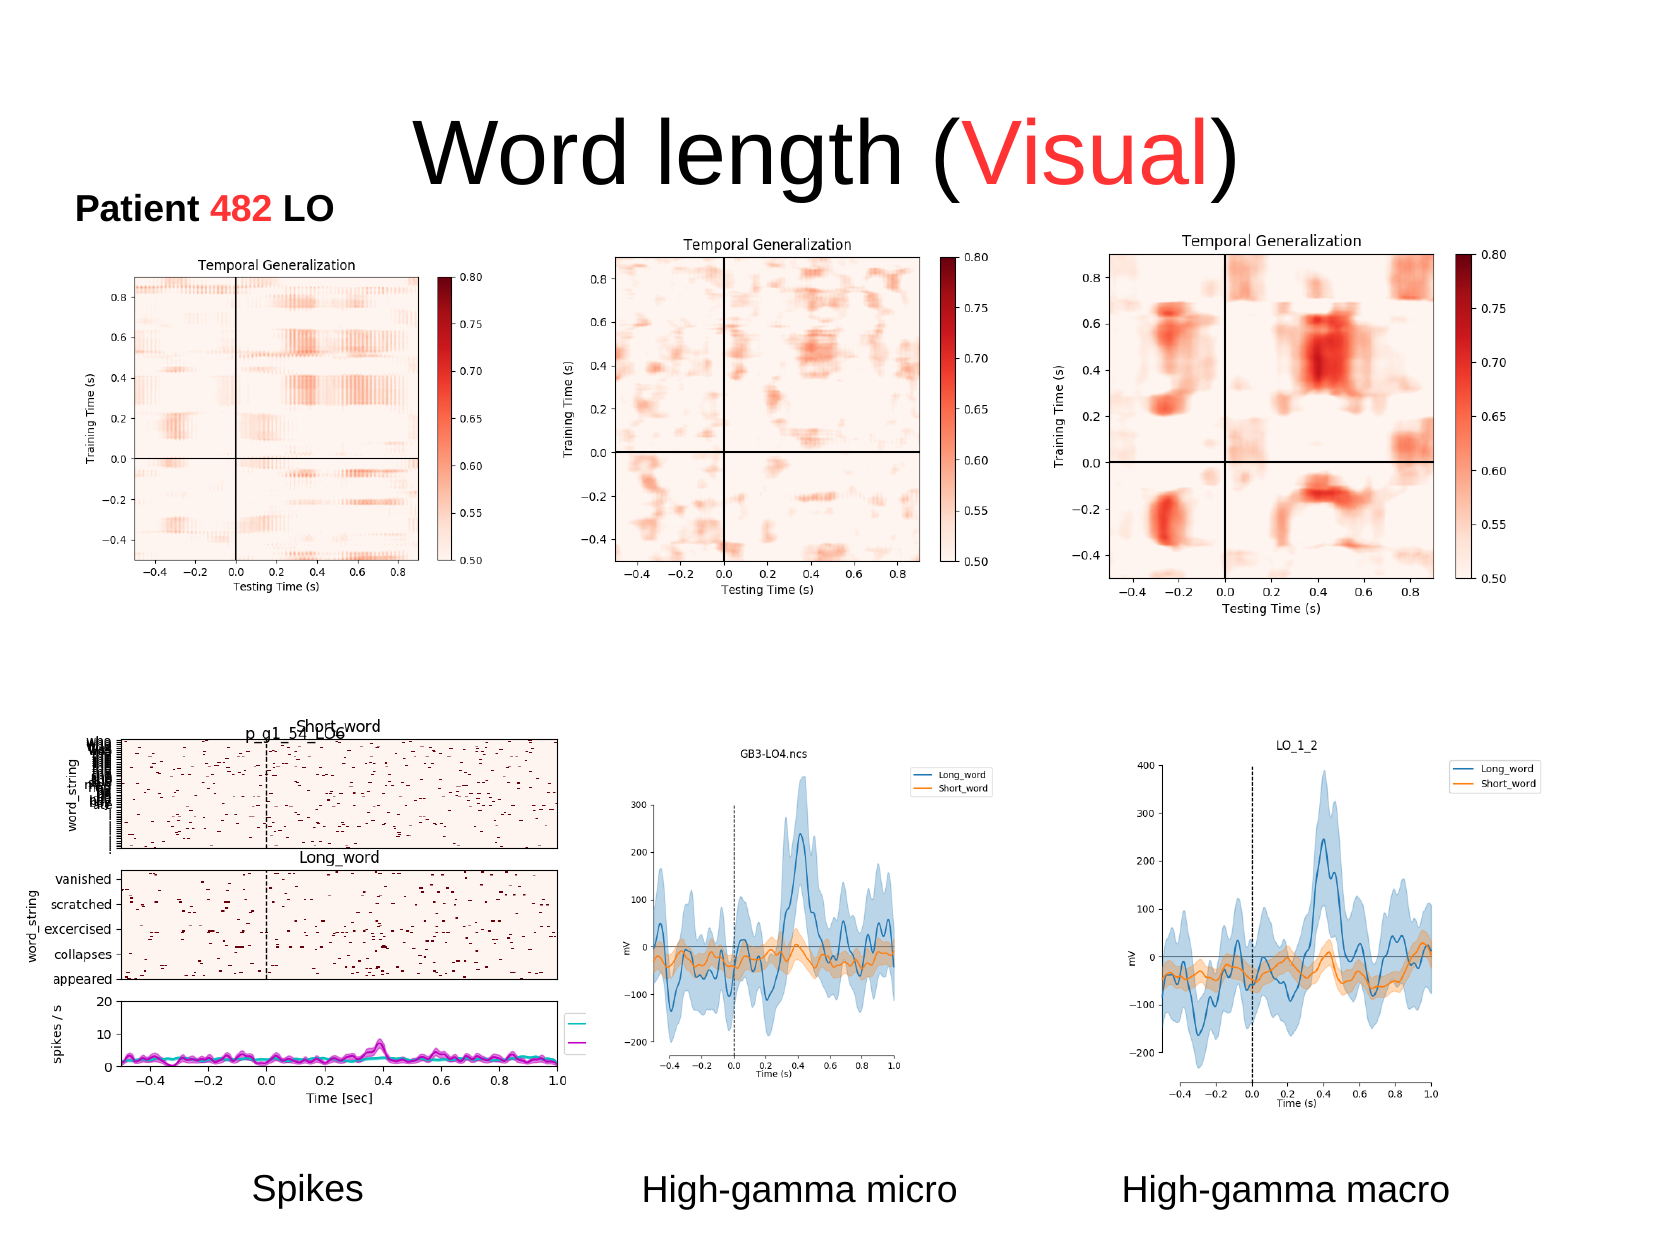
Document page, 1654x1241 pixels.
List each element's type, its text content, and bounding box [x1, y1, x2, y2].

picture [52, 203, 1576, 624]
title Word length (Visual) [82, 49, 1571, 209]
text_box High-gamma macro [1106, 1161, 1467, 1219]
picture [590, 704, 1654, 1129]
picture [4, 717, 586, 1153]
text_box Spikes [236, 1159, 417, 1217]
text_box Patient 482 LO [60, 180, 616, 232]
text_box High-gamma micro [626, 1161, 987, 1219]
